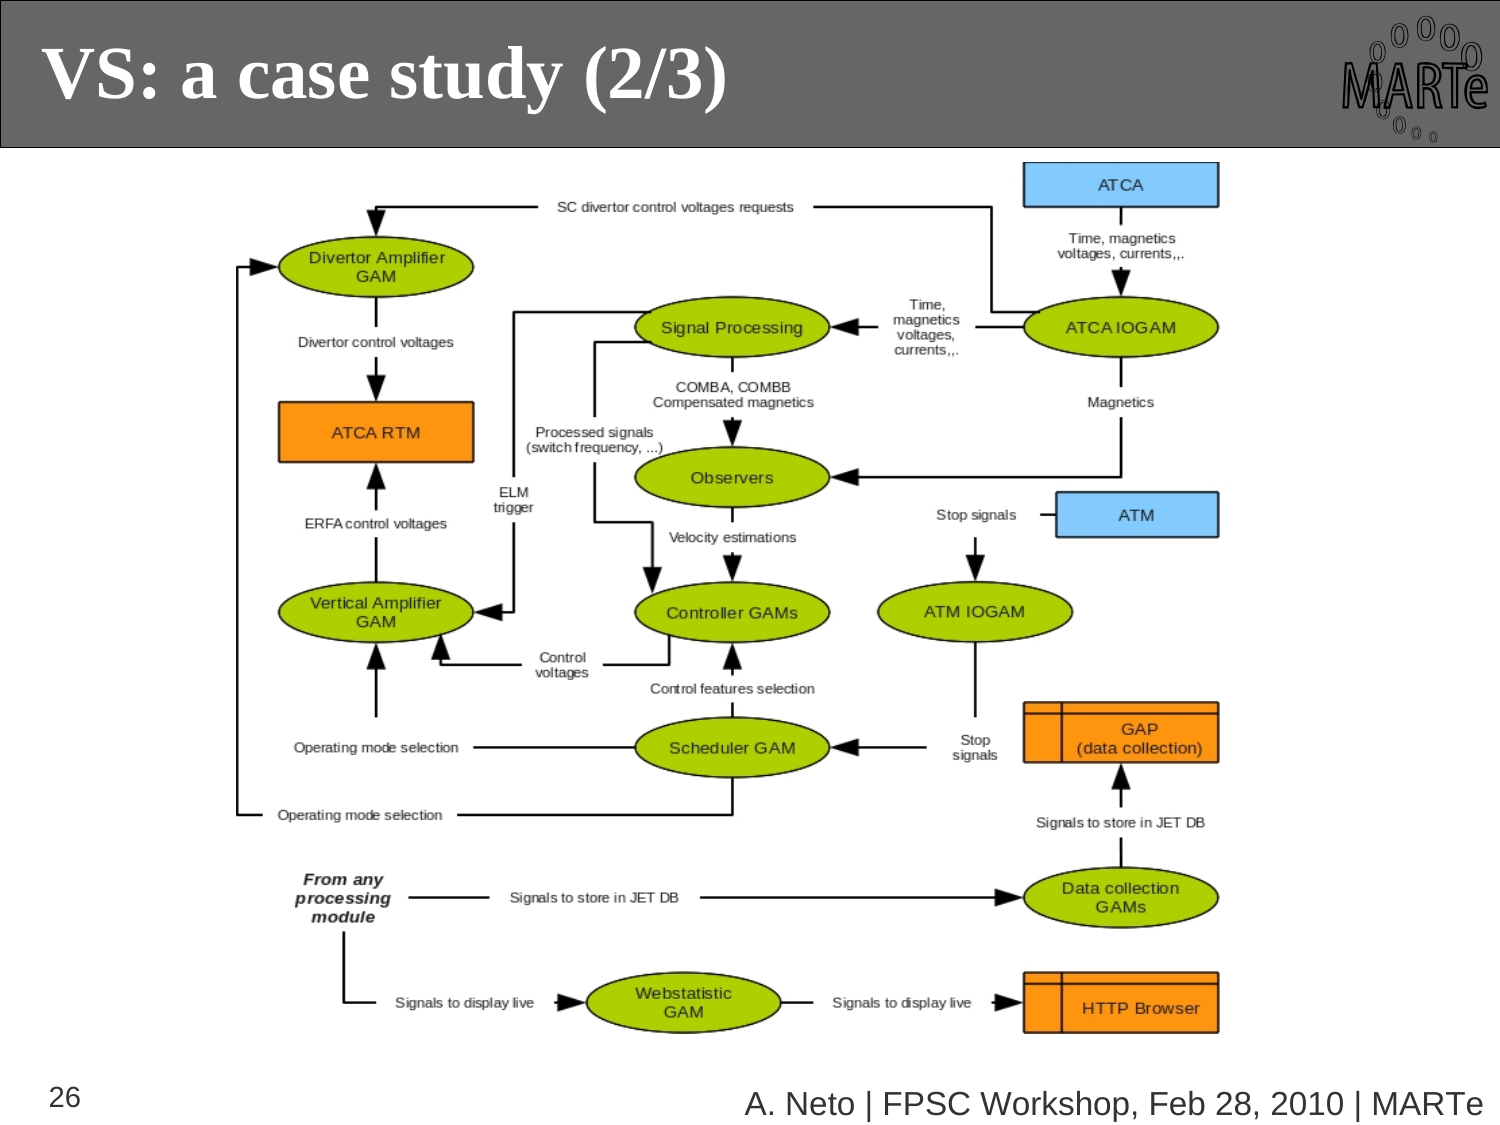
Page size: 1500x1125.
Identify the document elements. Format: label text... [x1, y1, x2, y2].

picture [236, 162, 1236, 1034]
picture [1340, 0, 1489, 148]
title VS: a case study (2/3) [41, 7, 1329, 141]
